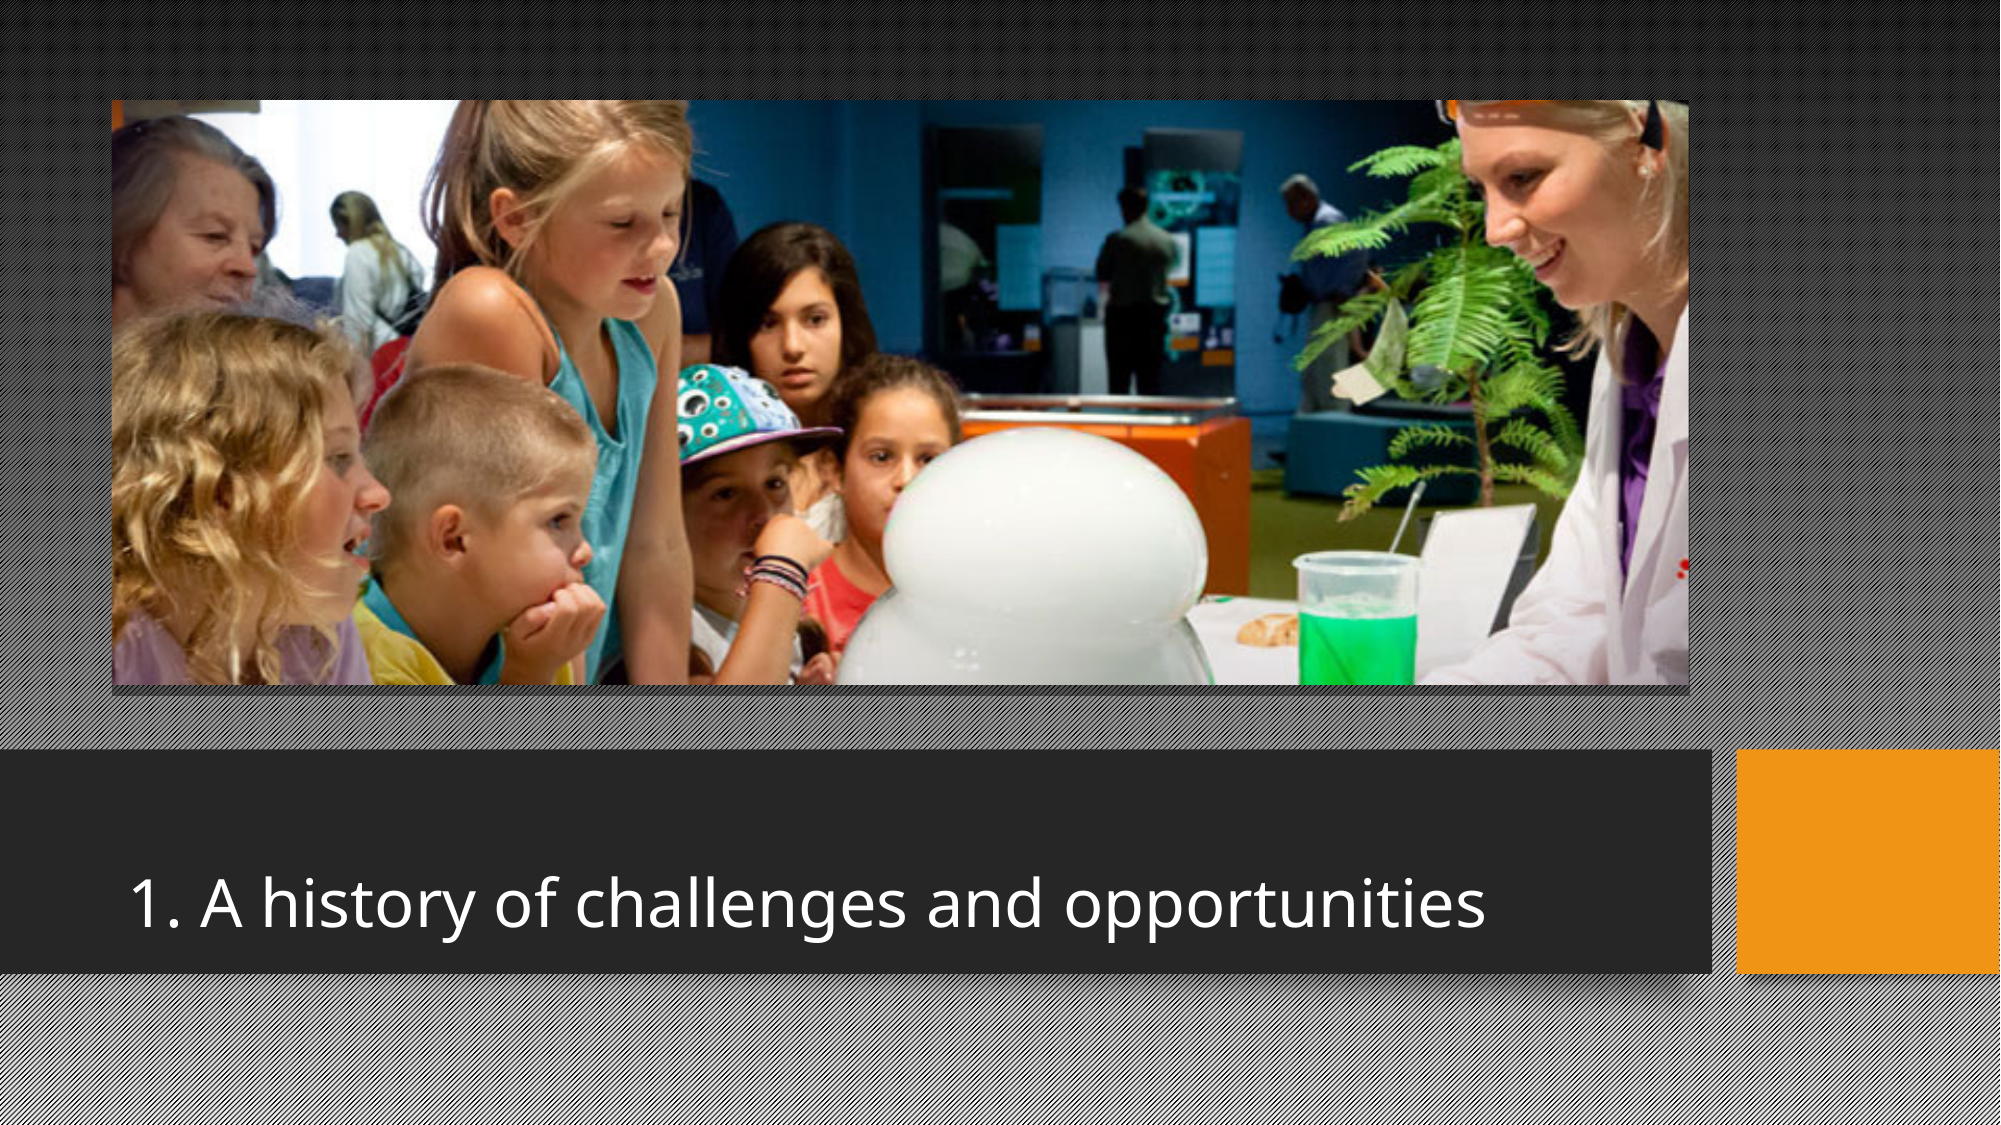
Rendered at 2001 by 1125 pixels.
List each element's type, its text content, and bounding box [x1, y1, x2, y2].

title 1. A history of challenges and opportunities [112, 772, 1647, 949]
picture [0, 0, 2000, 1125]
